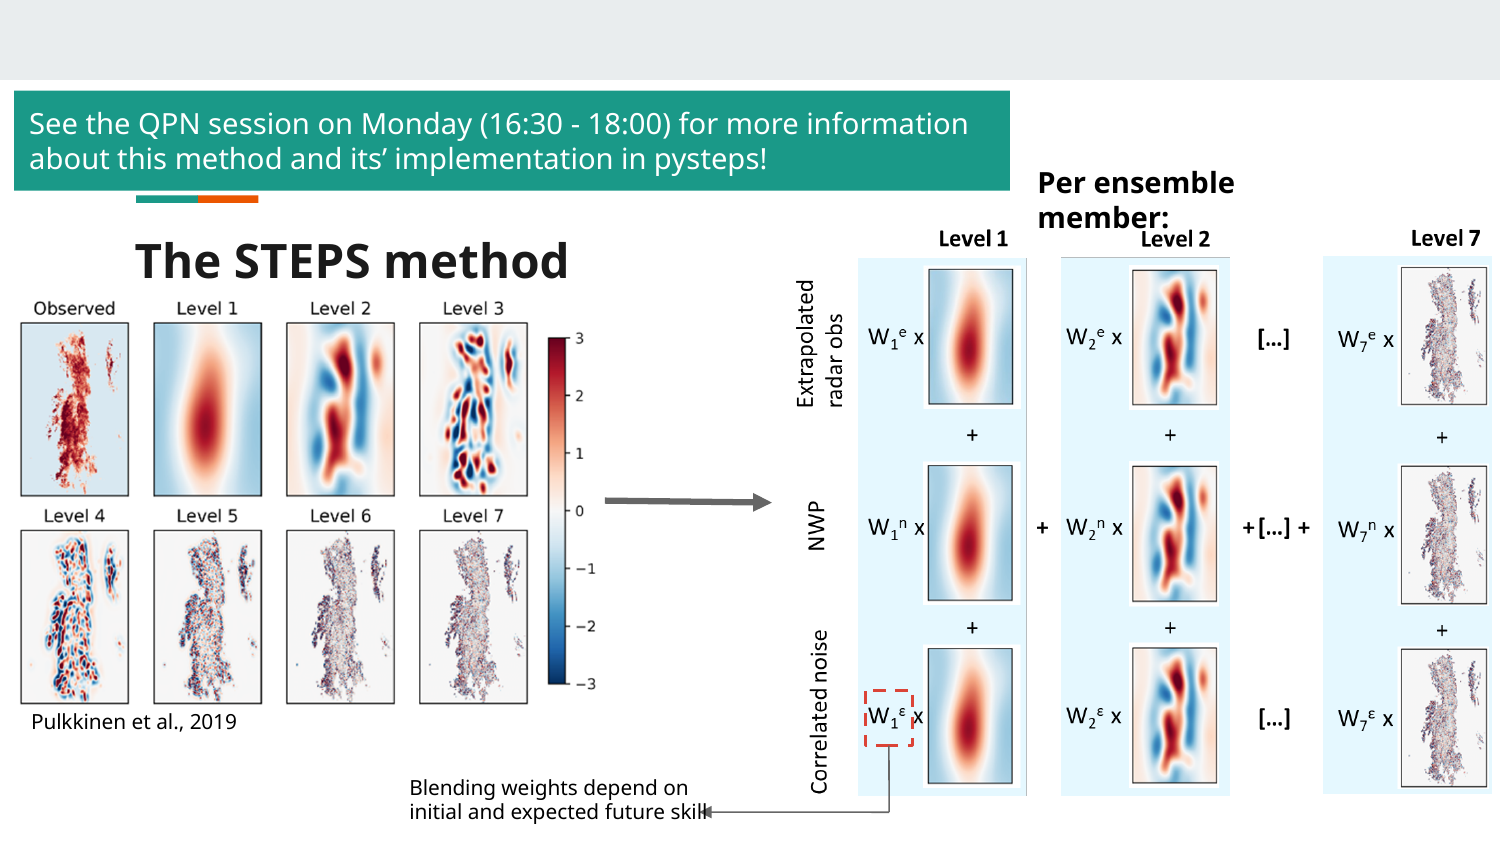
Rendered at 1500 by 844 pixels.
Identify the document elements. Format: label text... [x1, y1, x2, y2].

text_box Blending weights depend on initial and expected future skill [394, 759, 741, 840]
picture [781, 214, 1500, 810]
text_box Pulkkinen et al., 2019 [16, 693, 654, 749]
text_box Per ensemble member: [1022, 149, 1334, 250]
picture [0, 289, 605, 713]
title The STEPS method [119, 216, 781, 305]
text_box See the QPN session on Monday (16:30 - 18:00) for more information about this method and its’ implementation in pysteps! [14, 90, 1010, 191]
